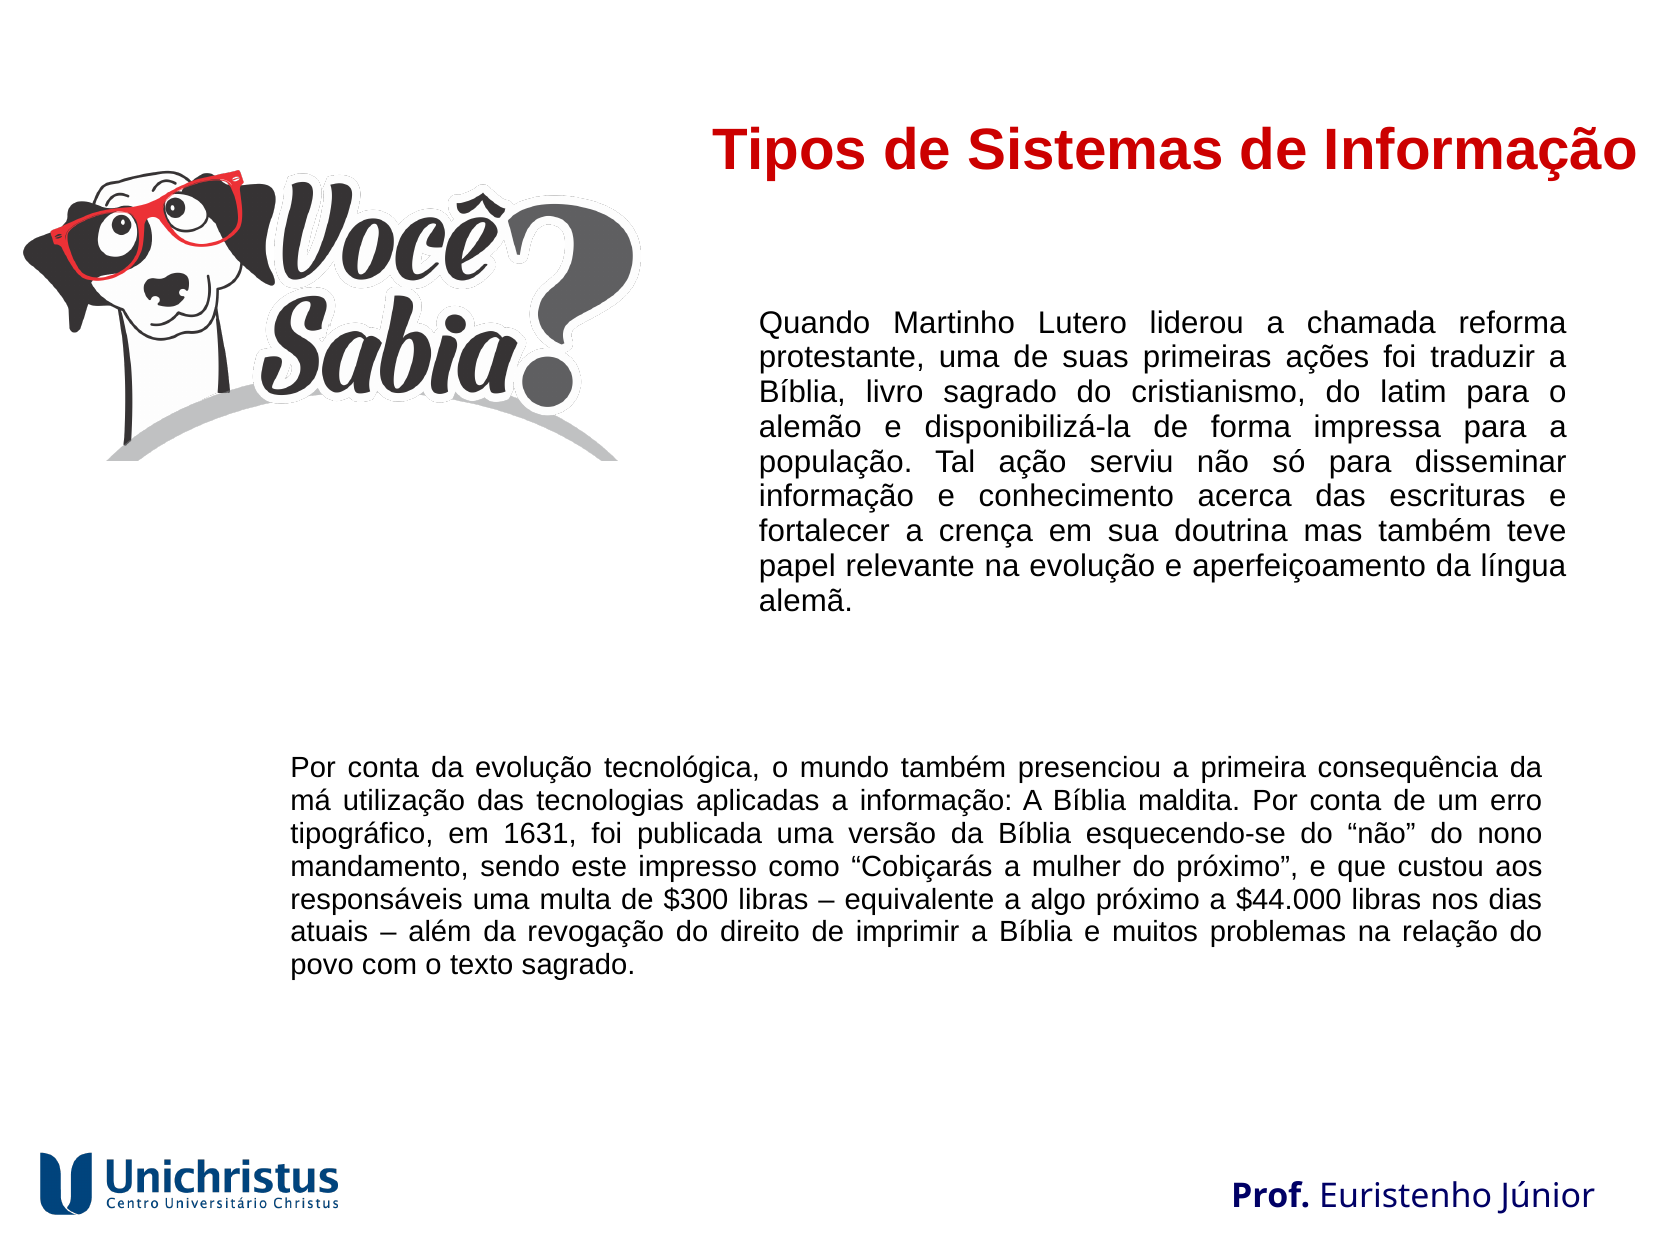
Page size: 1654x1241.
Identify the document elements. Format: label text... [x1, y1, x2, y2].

picture [23, 170, 641, 461]
text_box Tipos de Sistemas de Informação [698, 109, 1654, 189]
text_box Por conta da evolução tecnológica, o mundo também presenciou a primeira consequência da má utilização das tecnologias aplicadas a informação: A Bíblia maldita. Por conta de um erro tipográfico, em 1631, foi publicada uma versão da Bíblia esquecendo-se do “não” do nono mandamento, sendo este impresso como “Cobiçarás a mulher do próximo”, e que custou aos responsáveis uma multa de $300 libras – equivalente a algo próximo a $44.000 libras nos dias atuais – além da revogação do direito de imprimir a Bíblia e muitos problemas na relação do povo com o texto sagrado. [275, 744, 1560, 1053]
picture [35, 1149, 343, 1217]
text_box Prof. Euristenho Júnior [1216, 1163, 1654, 1224]
text_box Quando Martinho Lutero liderou a chamada reforma protestante, uma de suas primeiras ações foi traduzir a Bíblia, livro sagrado do cristianismo, do latim para o alemão e disponibilizá-la de forma impressa para a população. Tal ação serviu não só para disseminar informação e conhecimento acerca das escrituras e fortalecer a crença em sua doutrina mas também teve papel relevante na evolução e aperfeiçoamento da língua alemã. [744, 297, 1583, 625]
